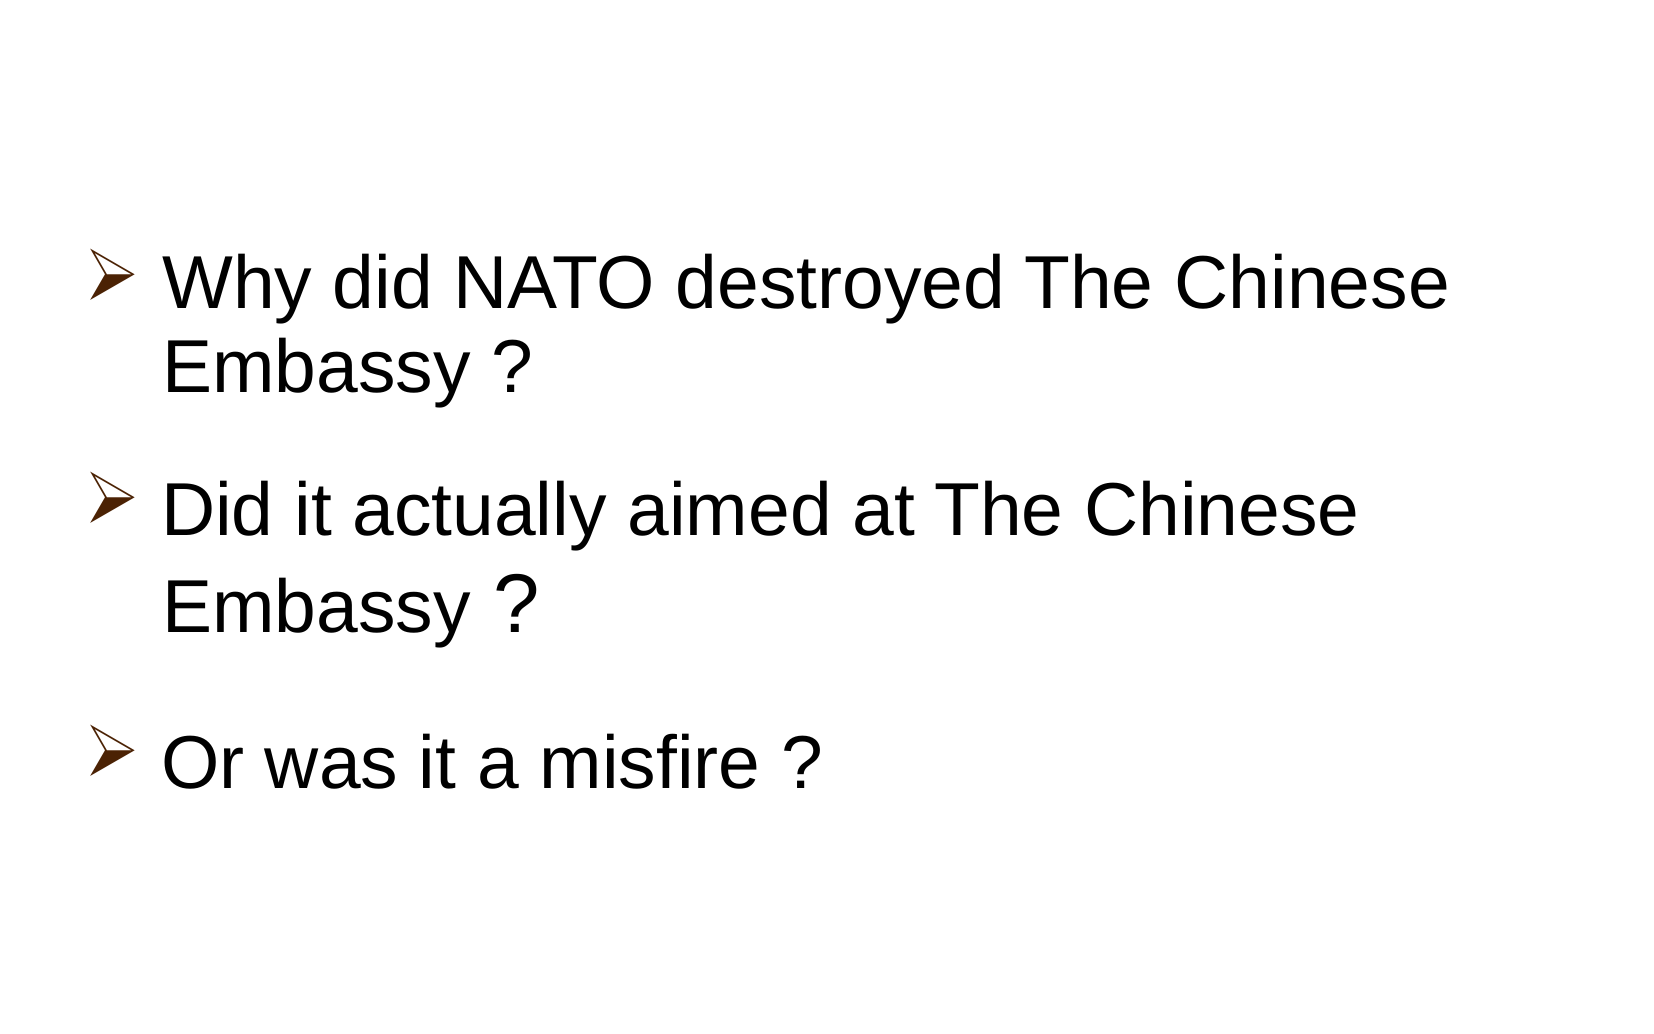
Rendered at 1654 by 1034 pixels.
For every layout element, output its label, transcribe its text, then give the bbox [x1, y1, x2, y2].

subtitle Why did NATO destroyed The Chinese Embassy ? Did it actually aimed at The Chinese Embassy ? Or was it a misfire ? [84, 125, 1573, 926]
